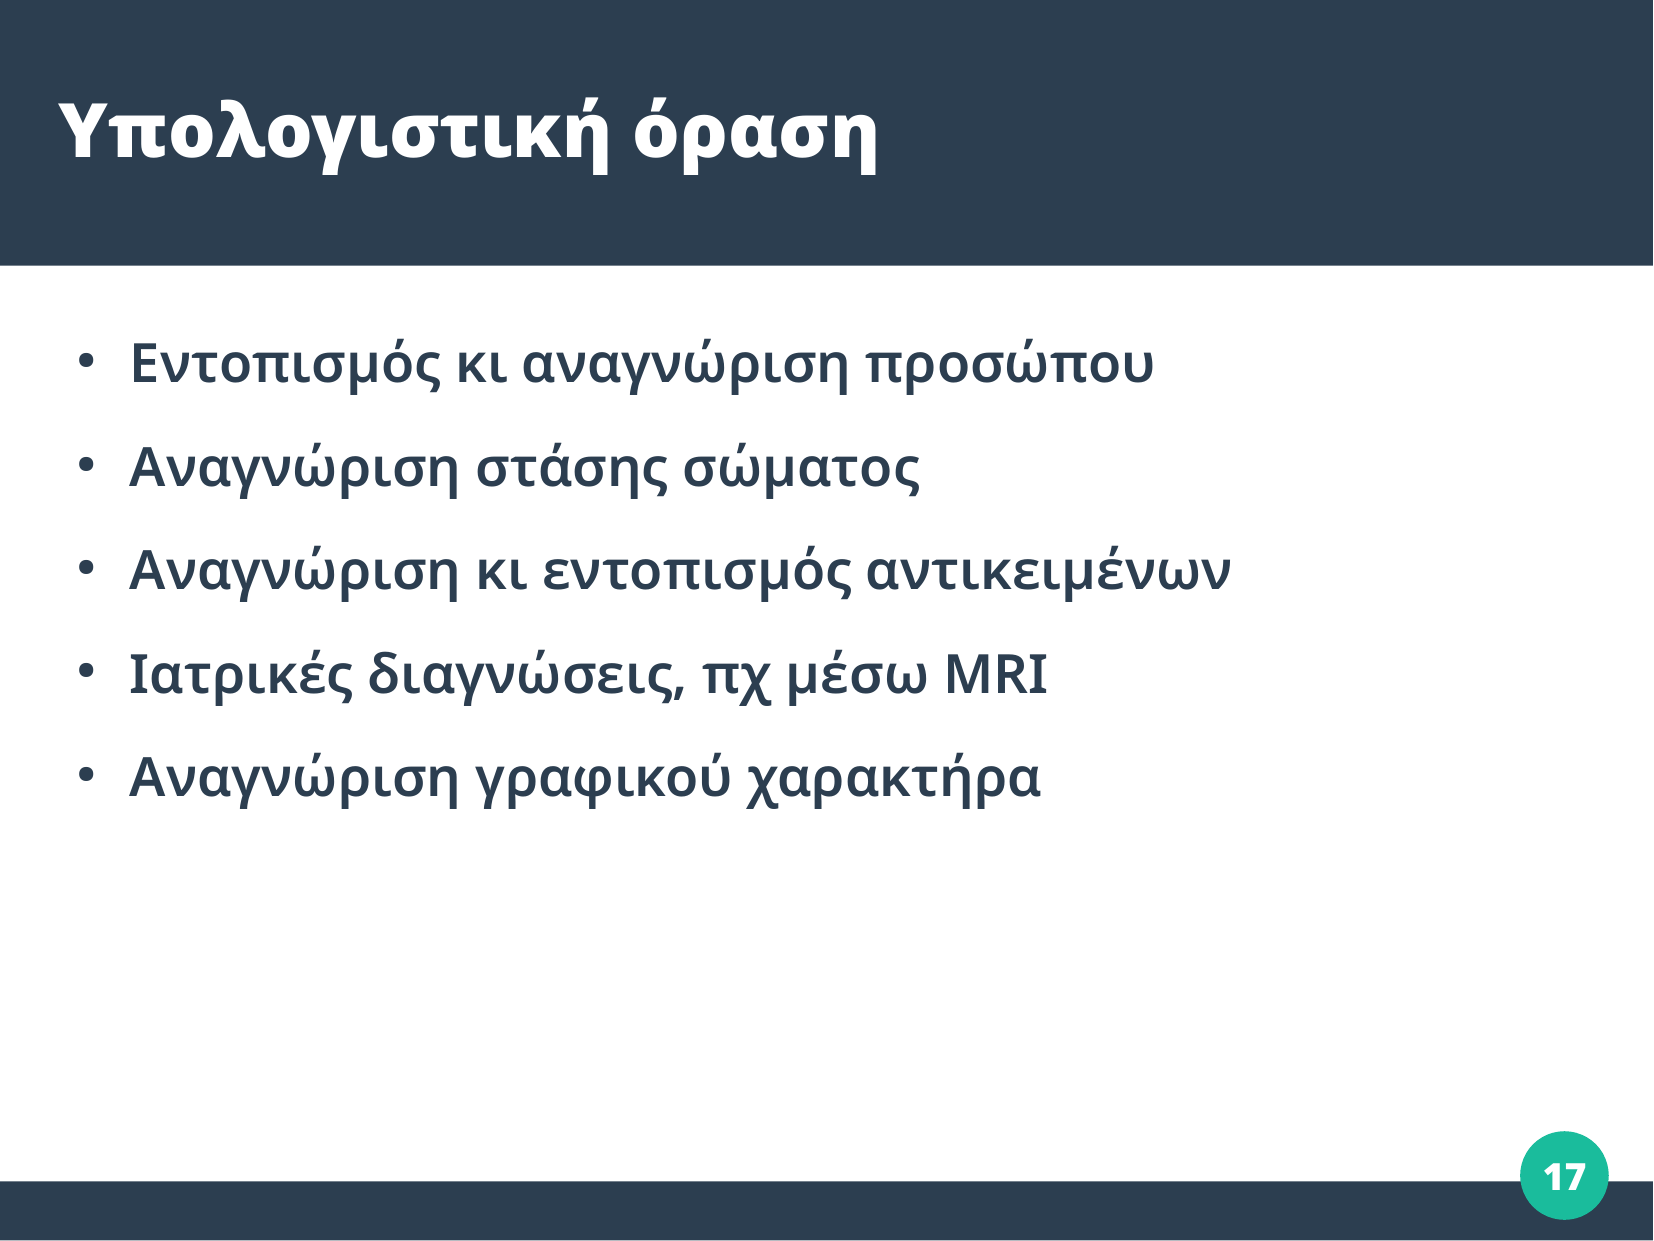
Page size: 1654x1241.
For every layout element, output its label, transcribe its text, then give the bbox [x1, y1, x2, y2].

list Εντοπισμός κι αναγνώριση προσώπου Αναγνώριση στάσης σώματος Αναγνώριση κι εντοπισμός αντικειμένων Ιατρικές διαγνώσεις, πχ μέσω MRI Αναγνώριση γραφικού χαρακτήρα [58, 324, 1594, 1152]
title Υπολογιστική όραση [58, 49, 1594, 207]
